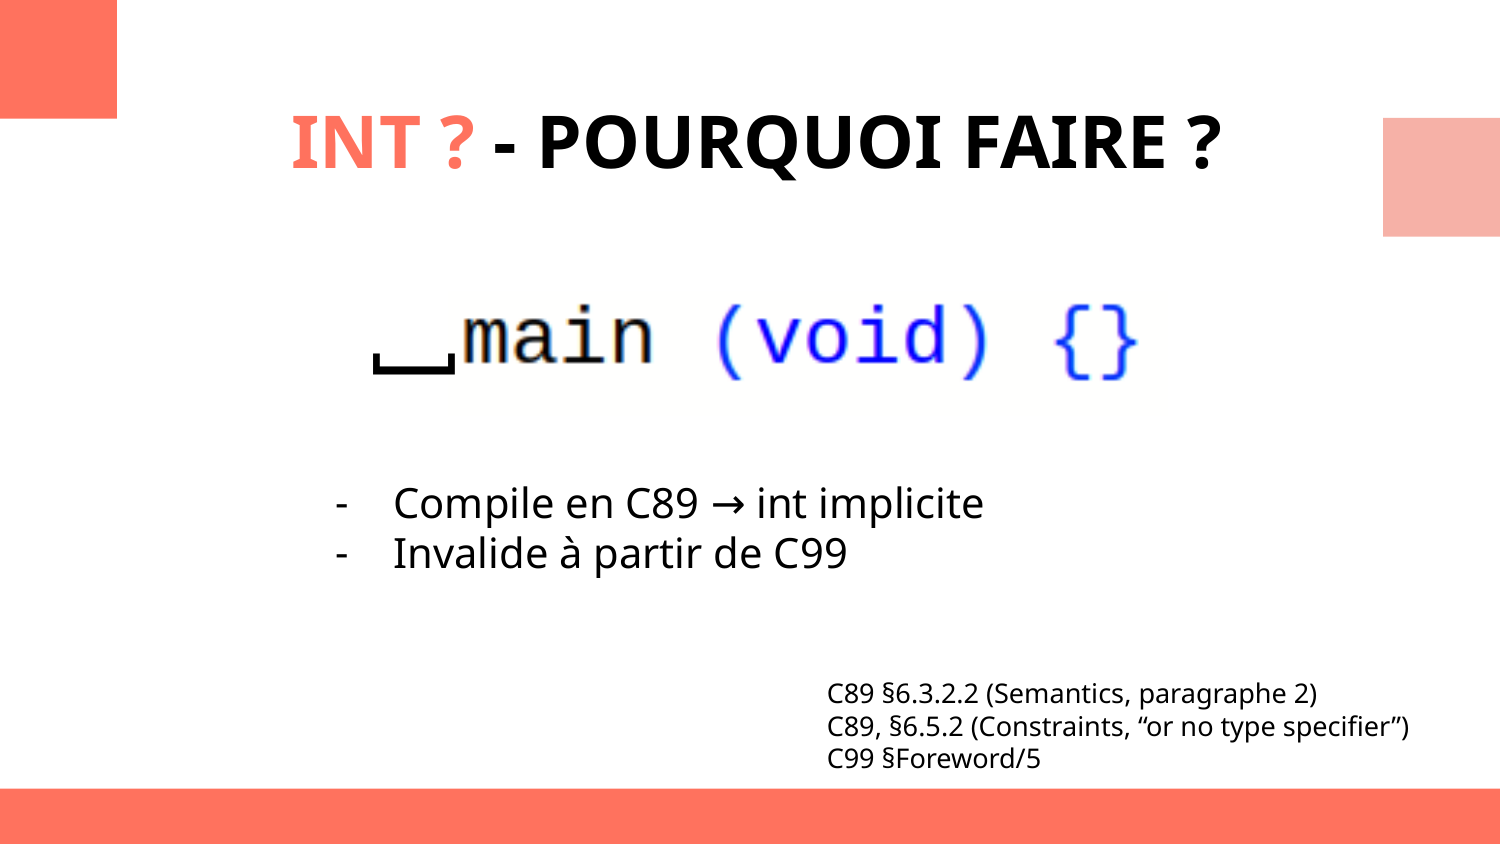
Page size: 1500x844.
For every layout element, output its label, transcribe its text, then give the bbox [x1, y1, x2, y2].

title INT ? - POURQUOI FAIRE ? [105, 102, 1410, 177]
text_box C89 §6.3.2.2 (Semantics, paragraphe 2) C89, §6.5.2 (Constraints, “or no type specifier”) C99 §Foreword/5 [811, 661, 1500, 789]
text_box [ [331, 341, 486, 398]
text_box Compile en C89 → int implicite Invalide à partir de C99 [303, 461, 1055, 587]
picture [448, 291, 1168, 416]
